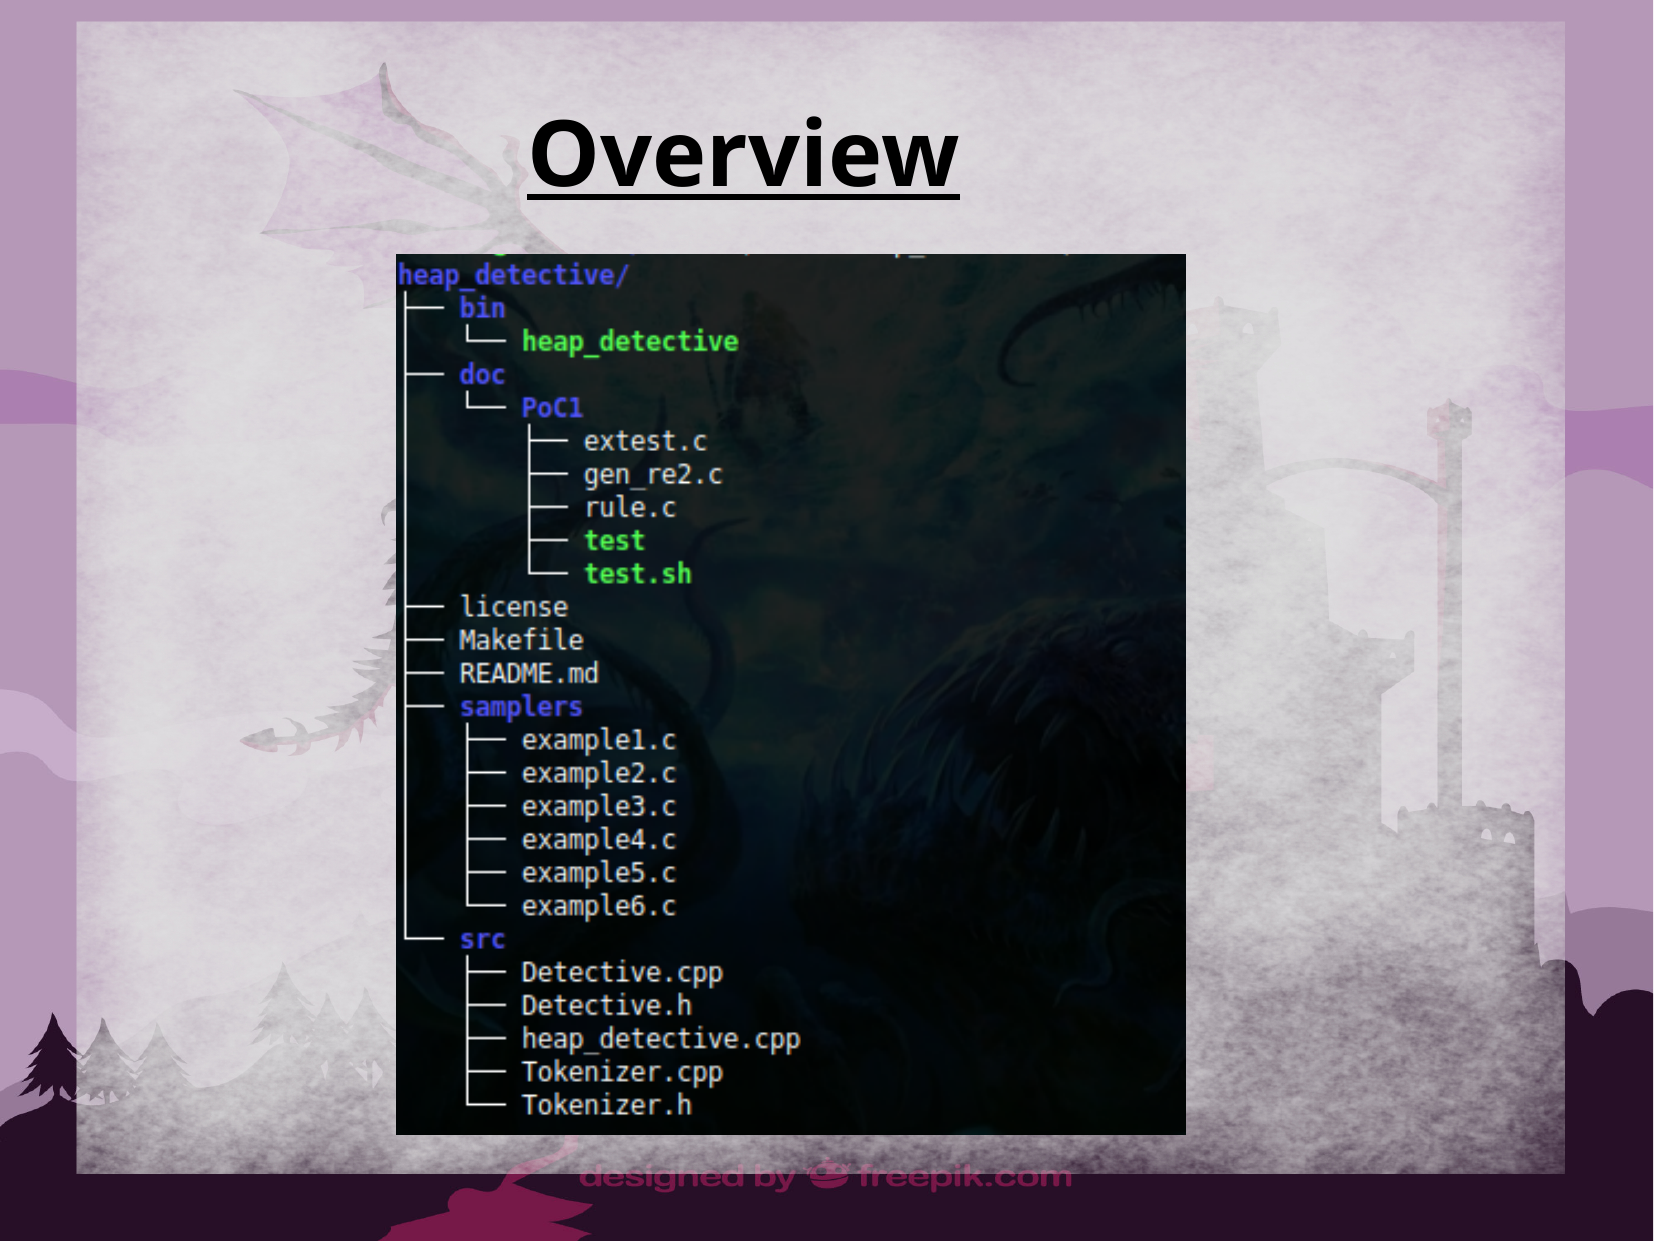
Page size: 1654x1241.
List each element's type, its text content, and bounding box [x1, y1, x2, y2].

picture [0, 0, 1654, 1241]
title Overview [0, 47, 1488, 256]
